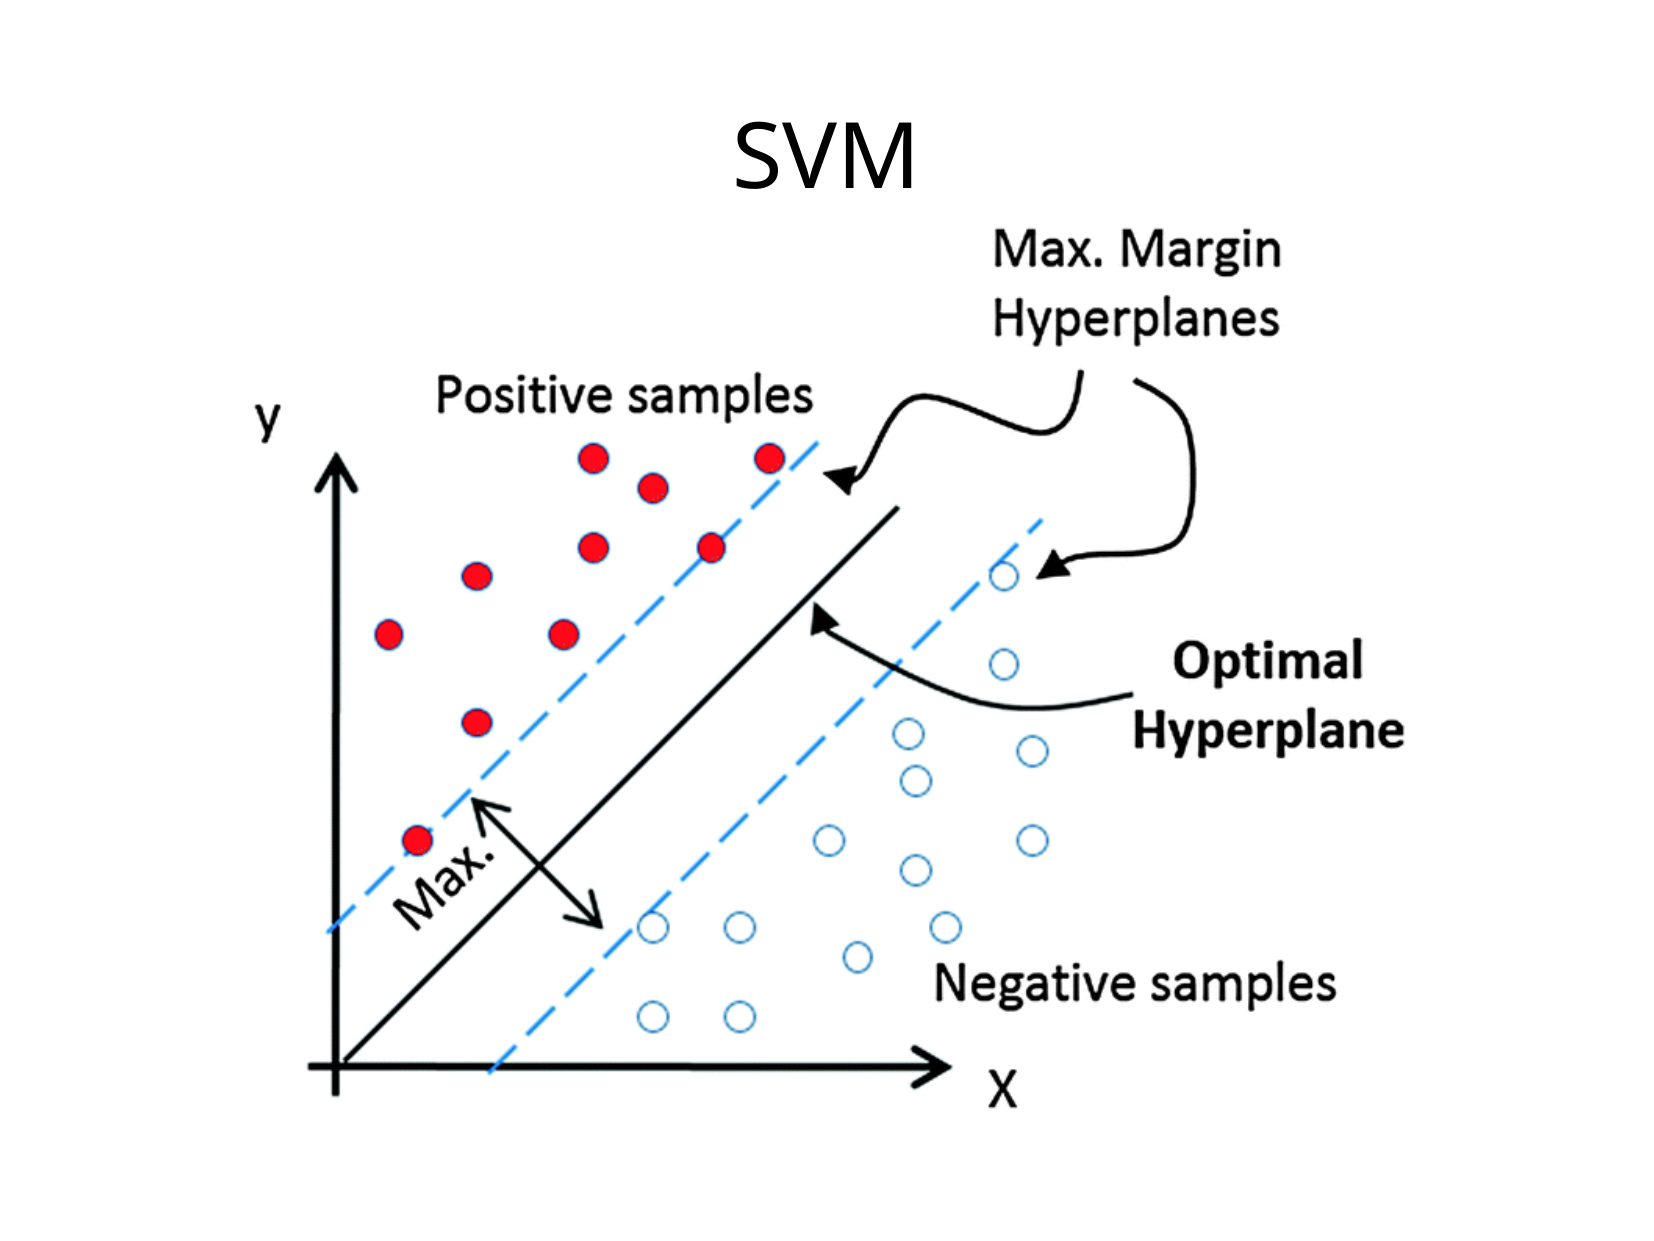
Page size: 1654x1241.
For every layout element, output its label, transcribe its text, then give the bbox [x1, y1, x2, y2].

picture [251, 225, 1408, 1112]
title SVM [82, 49, 1571, 257]
